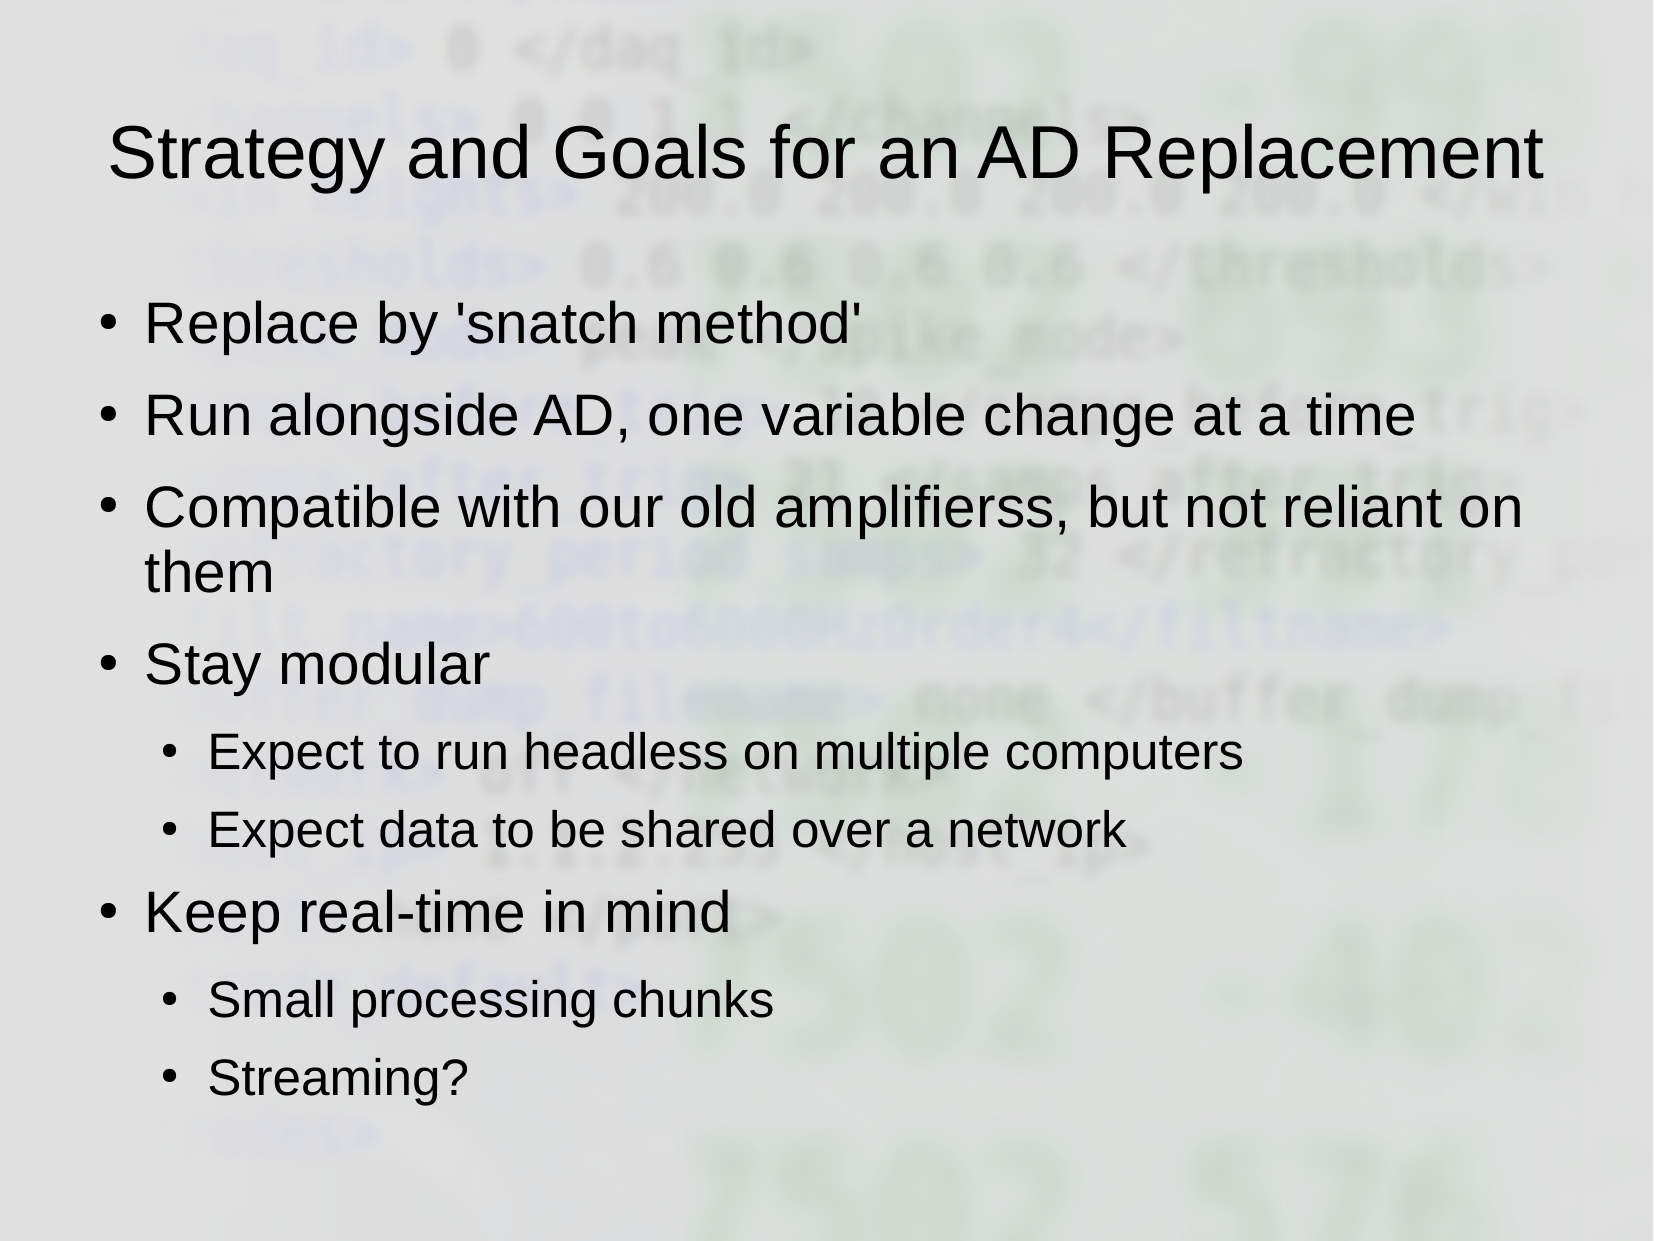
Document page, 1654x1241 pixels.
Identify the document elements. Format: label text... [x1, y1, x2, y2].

list Replace by 'snatch method' Run alongside AD, one variable change at a time Compatible with our old amplifierss, but not reliant on them Stay modular Expect to run headless on multiple computers Expect data to be shared over a network Keep real-time in mind Small processing chunks Streaming? [82, 290, 1571, 1109]
title Strategy and Goals for an AD Replacement [82, 49, 1571, 257]
picture [0, 0, 1654, 1241]
